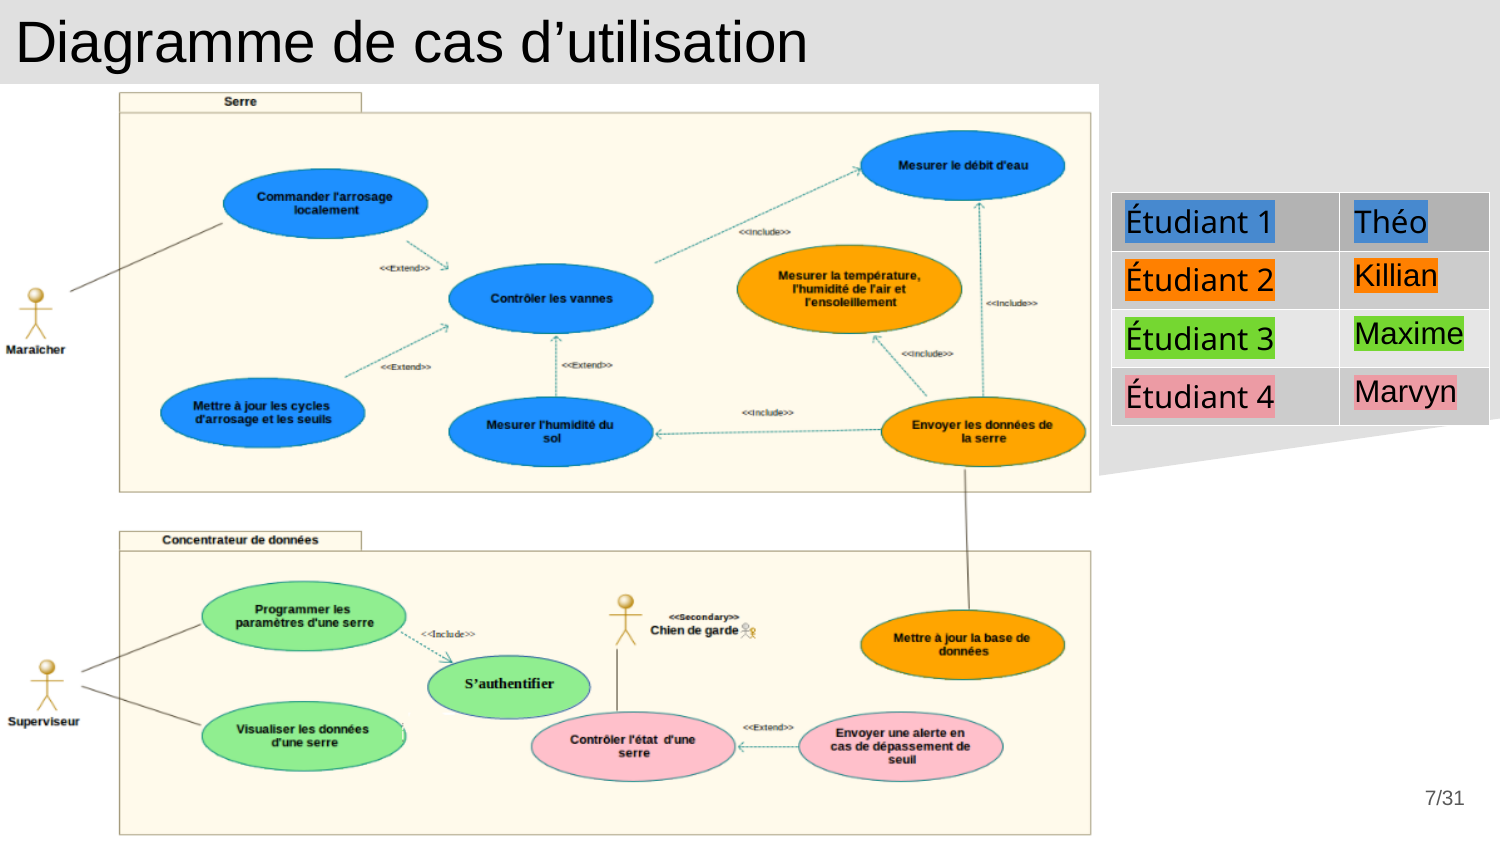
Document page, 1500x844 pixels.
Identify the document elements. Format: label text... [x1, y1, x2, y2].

text_box <numéro>/31 [1389, 764, 1480, 830]
table_cell Étudiant 4 [1112, 368, 1339, 425]
table_cell Marvyn [1340, 368, 1489, 425]
title Diagramme de cas d’utilisation [0, 0, 1398, 83]
table_cell Maxime [1340, 310, 1489, 367]
picture [0, 84, 1099, 844]
table_cell Étudiant 3 [1112, 310, 1339, 367]
table_cell Étudiant 2 [1112, 252, 1339, 309]
table_header Théo [1340, 193, 1489, 251]
table_header Étudiant 1 [1112, 193, 1339, 251]
table_cell Killian [1340, 252, 1489, 309]
